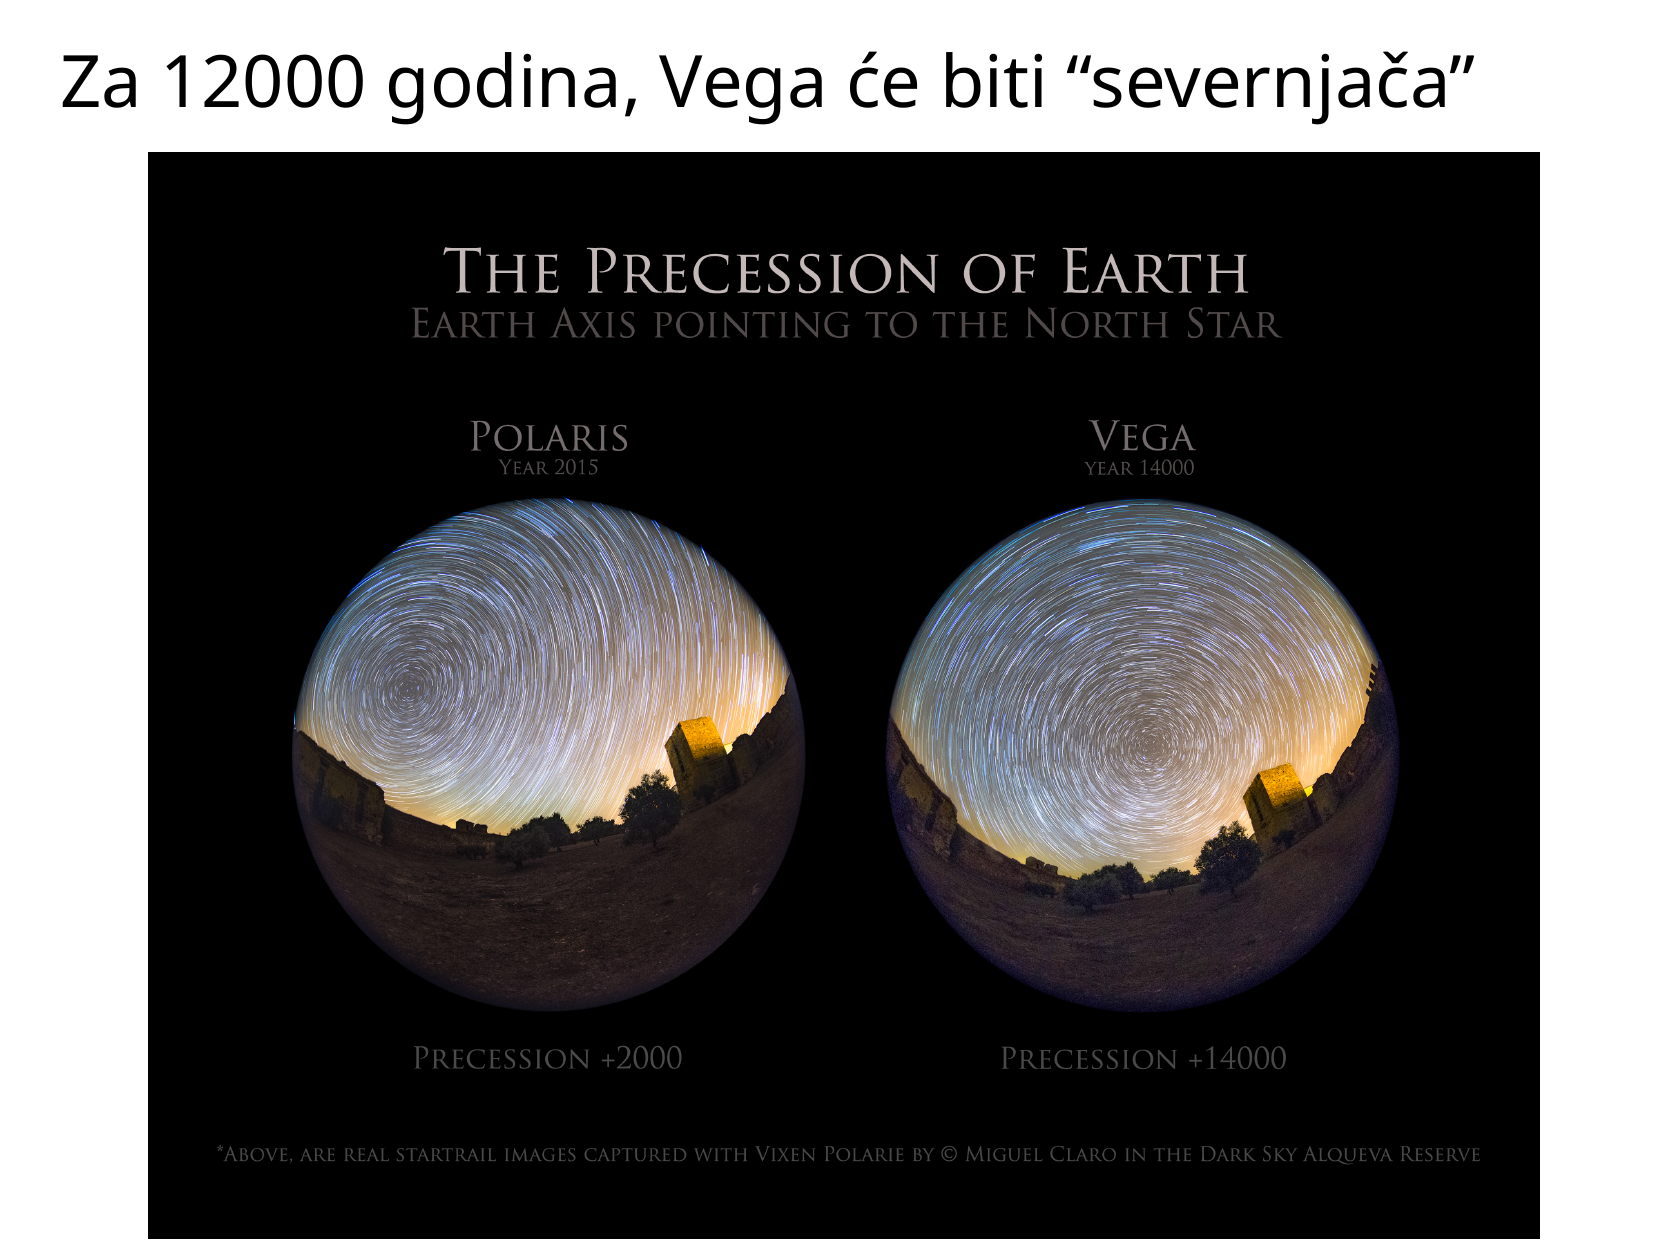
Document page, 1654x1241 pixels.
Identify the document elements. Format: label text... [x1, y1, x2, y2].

title Za 12000 godina, Vega će biti “severnjača” [59, 13, 1648, 146]
picture [148, 152, 1540, 1240]
